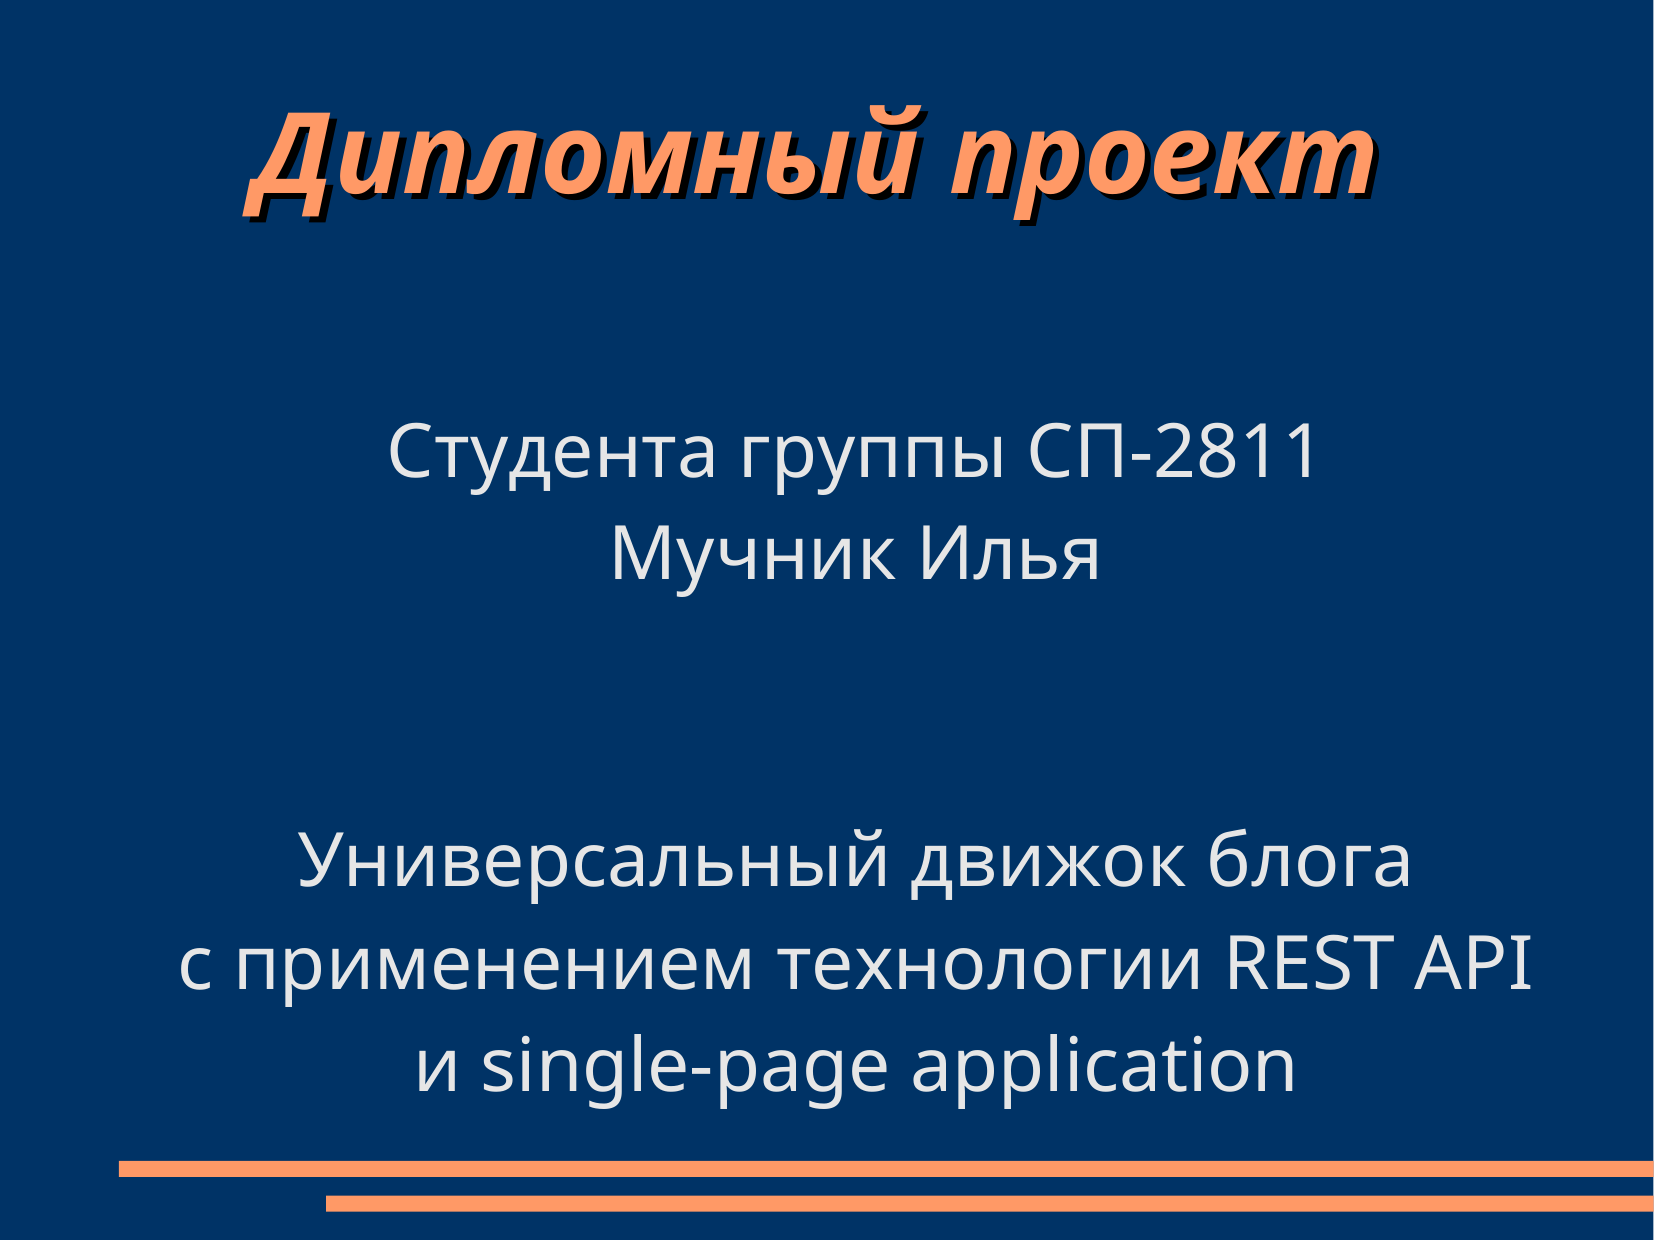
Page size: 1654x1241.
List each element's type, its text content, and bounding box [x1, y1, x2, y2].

list Студента группы СП-2811 Мучник Илья Универсальный движок блога с применением технологии REST API и single-page application [94, 295, 1619, 1111]
title Дипломный проект [121, 46, 1534, 254]
